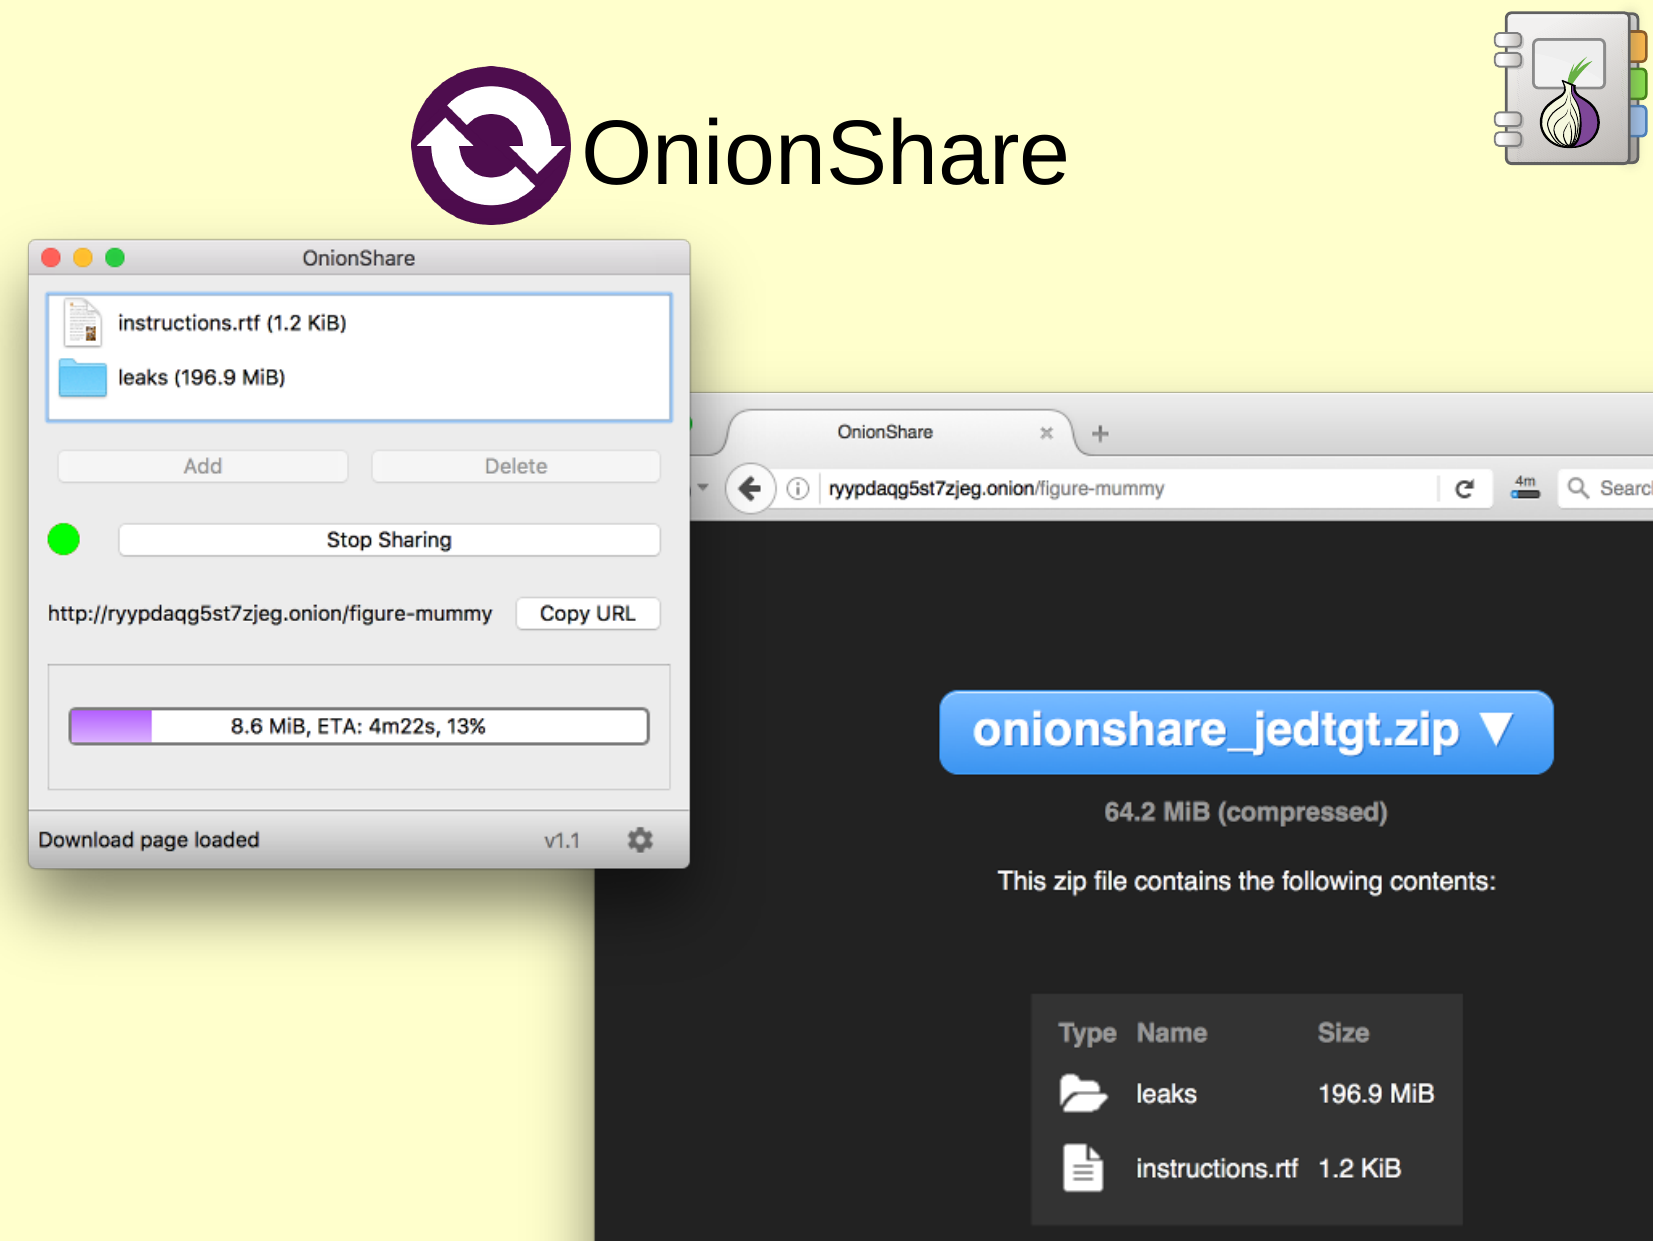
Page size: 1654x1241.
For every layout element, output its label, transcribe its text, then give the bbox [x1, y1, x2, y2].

title OnionShare [82, 49, 1571, 257]
picture [0, 66, 1653, 1241]
picture [1474, 0, 1653, 184]
